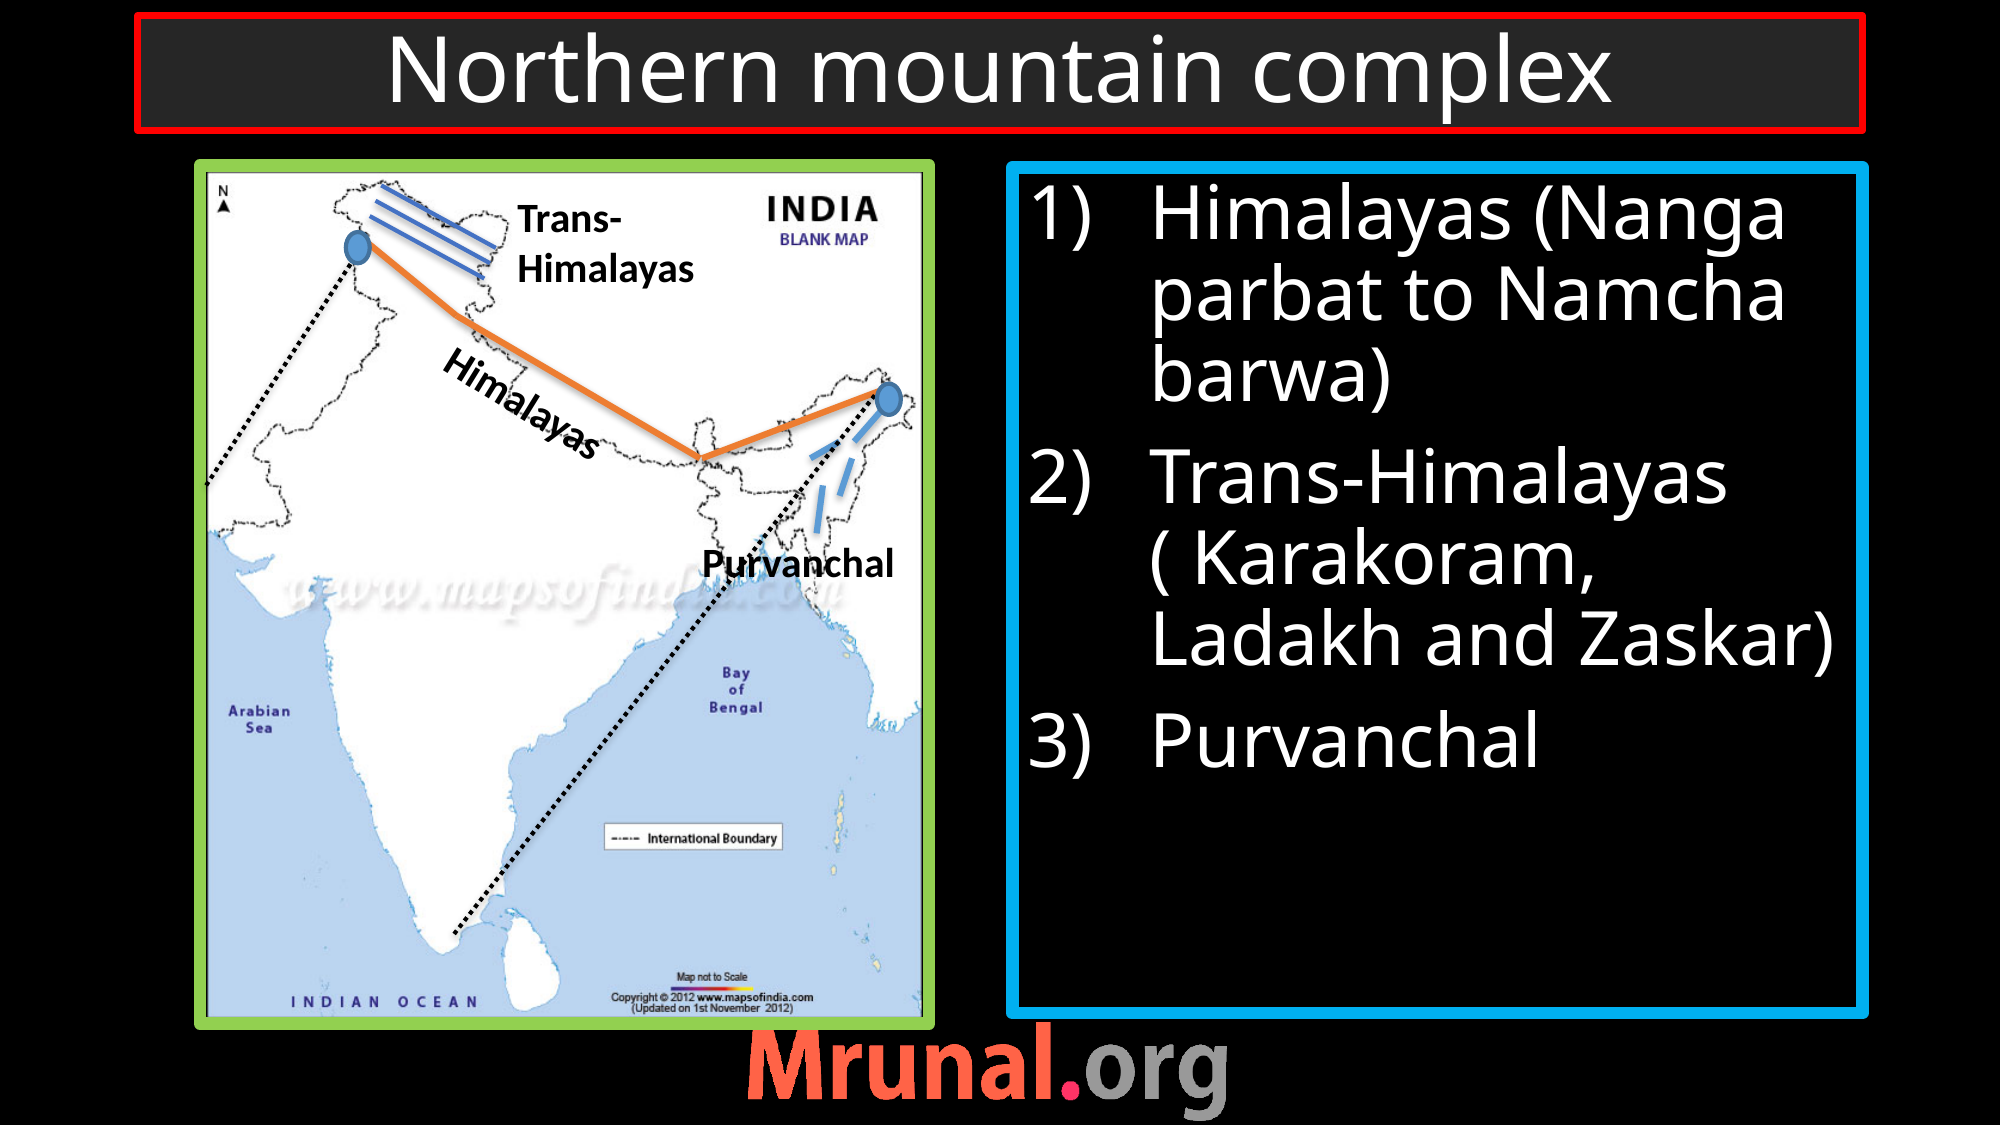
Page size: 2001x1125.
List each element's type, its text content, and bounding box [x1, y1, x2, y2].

text_box [345, 232, 370, 264]
text_box Himalayas [420, 319, 654, 498]
text_box [876, 383, 901, 415]
text_box Trans-Himalayas [502, 183, 720, 299]
picture [741, 1005, 1230, 1125]
text_box Purvanchal [729, 528, 923, 594]
title Northern mountain complex [137, 15, 1863, 131]
text_box Purvanchal [687, 528, 765, 594]
picture [206, 171, 923, 1018]
list Himalayas (Nanga parbat to Namcha barwa) Trans-Himalayas ( Karakoram, Ladakh and Zaskar) Purvanchal [1012, 167, 1863, 1014]
